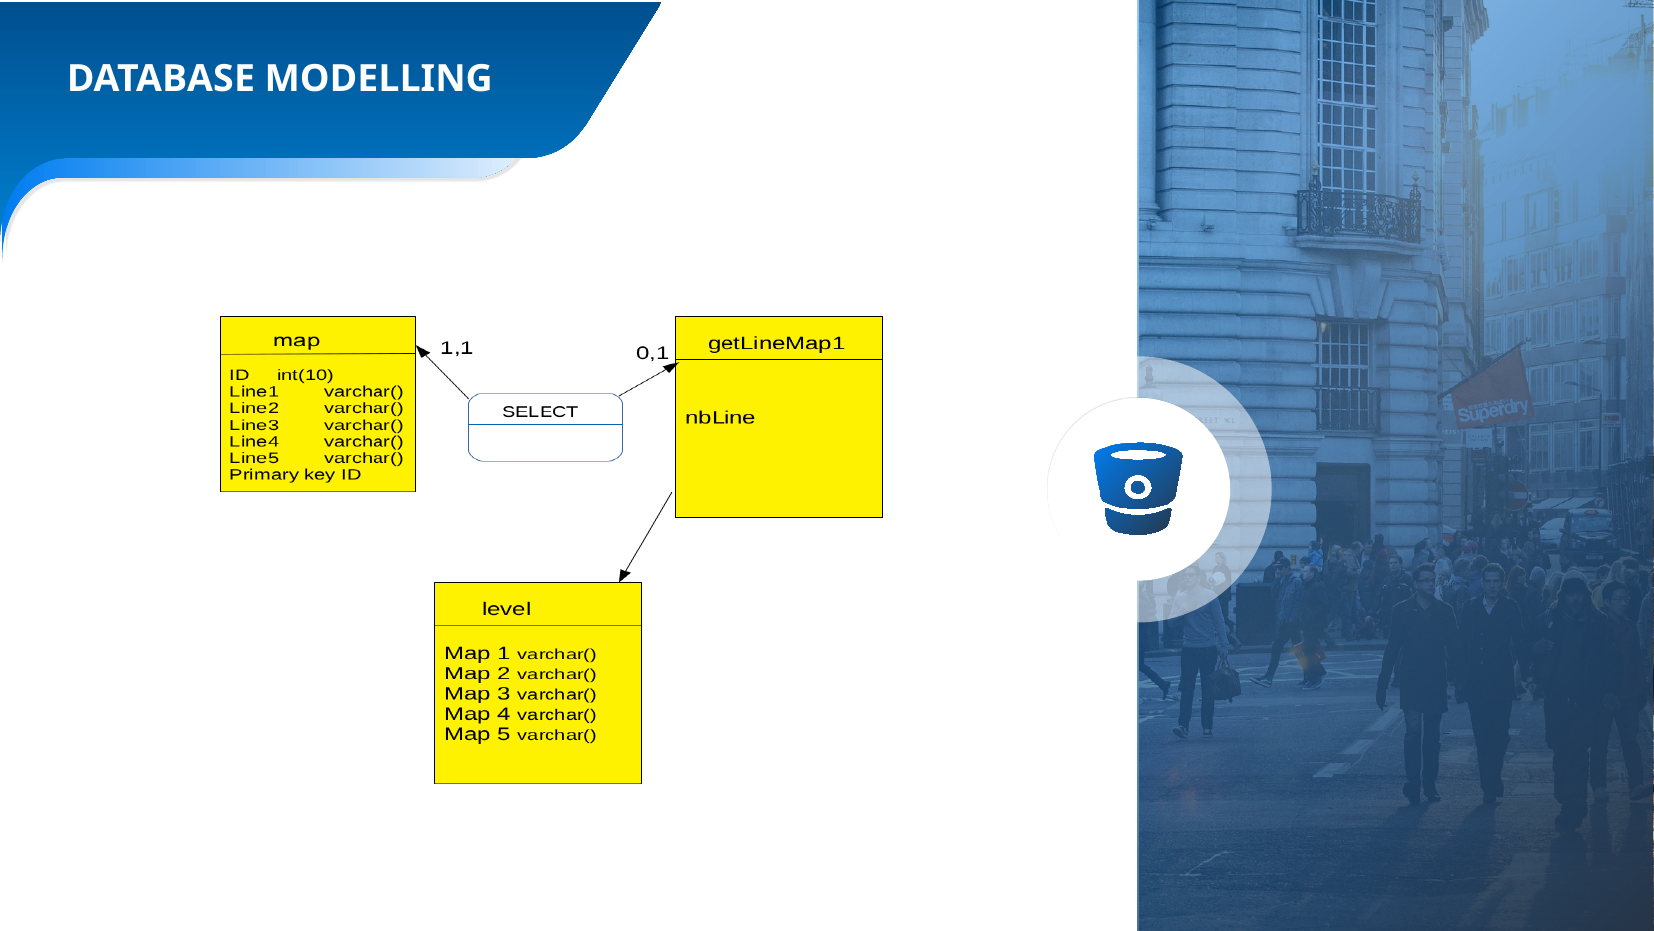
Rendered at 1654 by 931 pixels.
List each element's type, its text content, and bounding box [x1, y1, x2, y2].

text_box [1005, 0, 1654, 931]
text_box DATABASE MODELLING [51, 46, 509, 107]
picture [204, 307, 898, 792]
text_box [0, 2, 662, 263]
